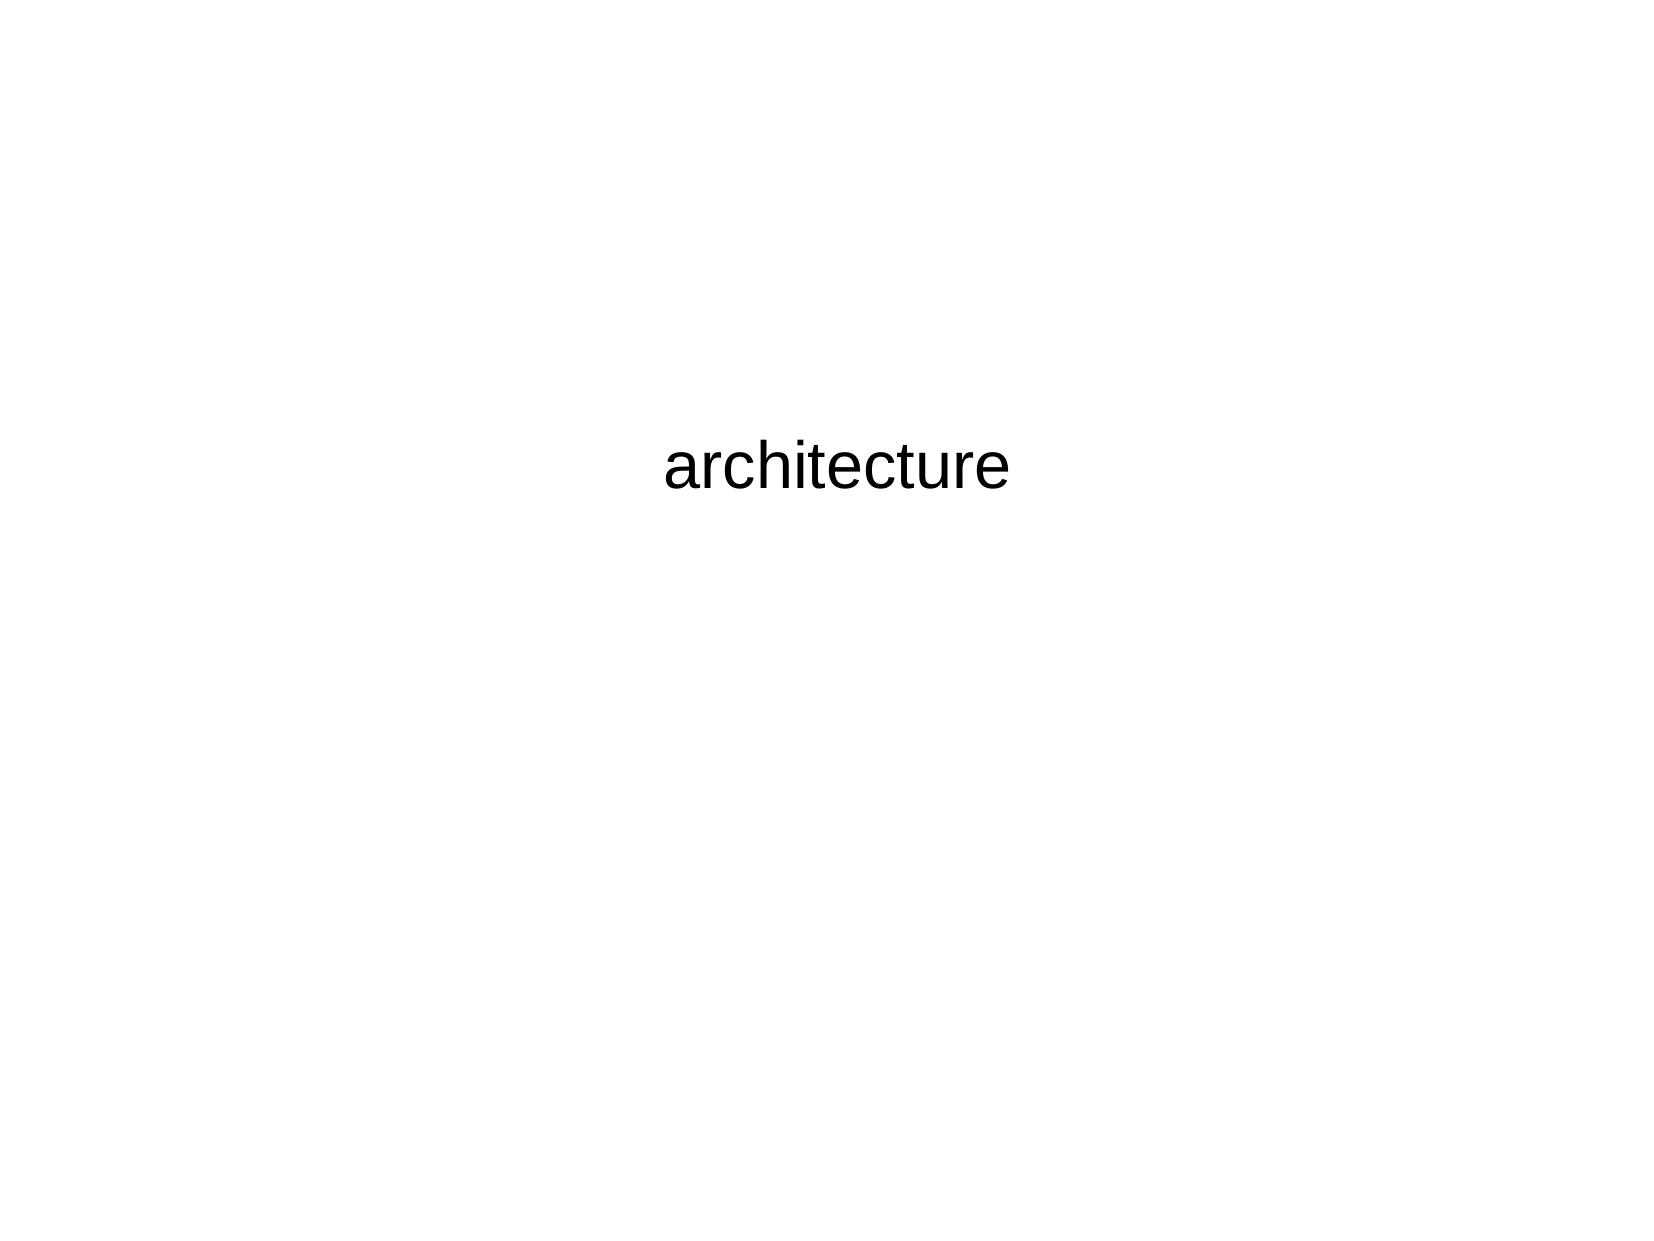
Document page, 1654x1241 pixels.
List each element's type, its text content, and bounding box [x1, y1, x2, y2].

subtitle architecture [22, 19, 1654, 1166]
